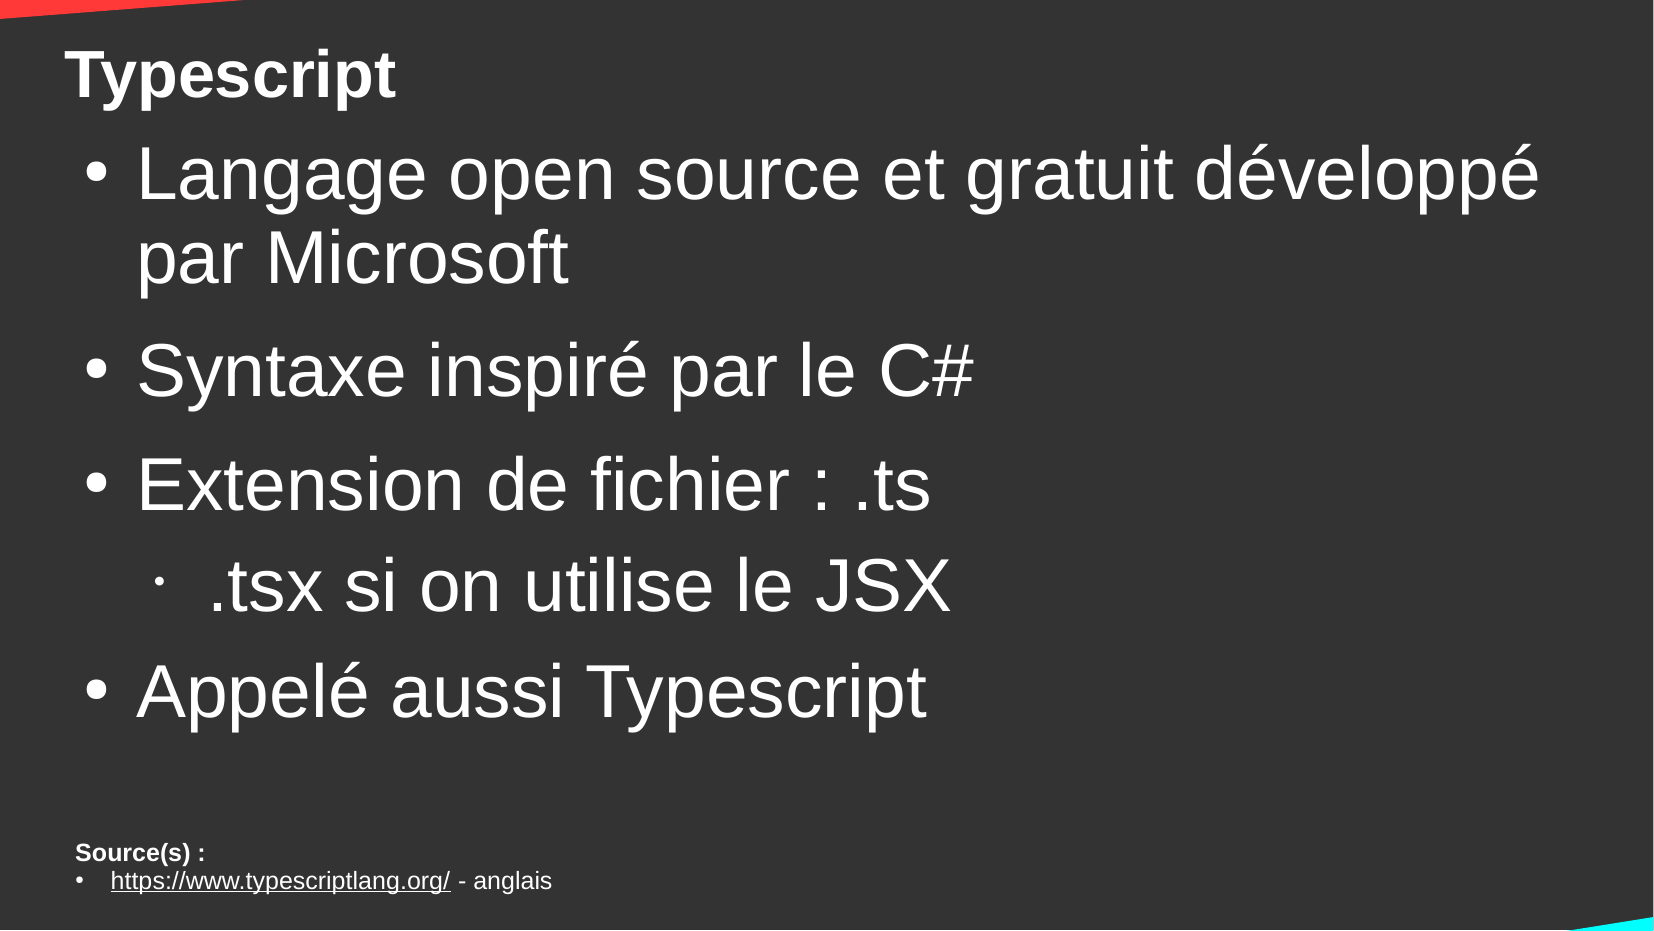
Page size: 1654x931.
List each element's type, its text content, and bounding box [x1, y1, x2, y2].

text_box [1566, 916, 1654, 931]
text_box Source(s) : https://www.typescriptlang.org/ - anglais [60, 793, 1546, 903]
list Langage open source et gratuit développé par Microsoft Syntaxe inspiré par le C# Extension de fichier : .ts .tsx si on utilise le JSX Appelé aussi Typescript [65, 131, 1544, 793]
text_box [0, 0, 245, 19]
title Typescript [64, 37, 1365, 113]
